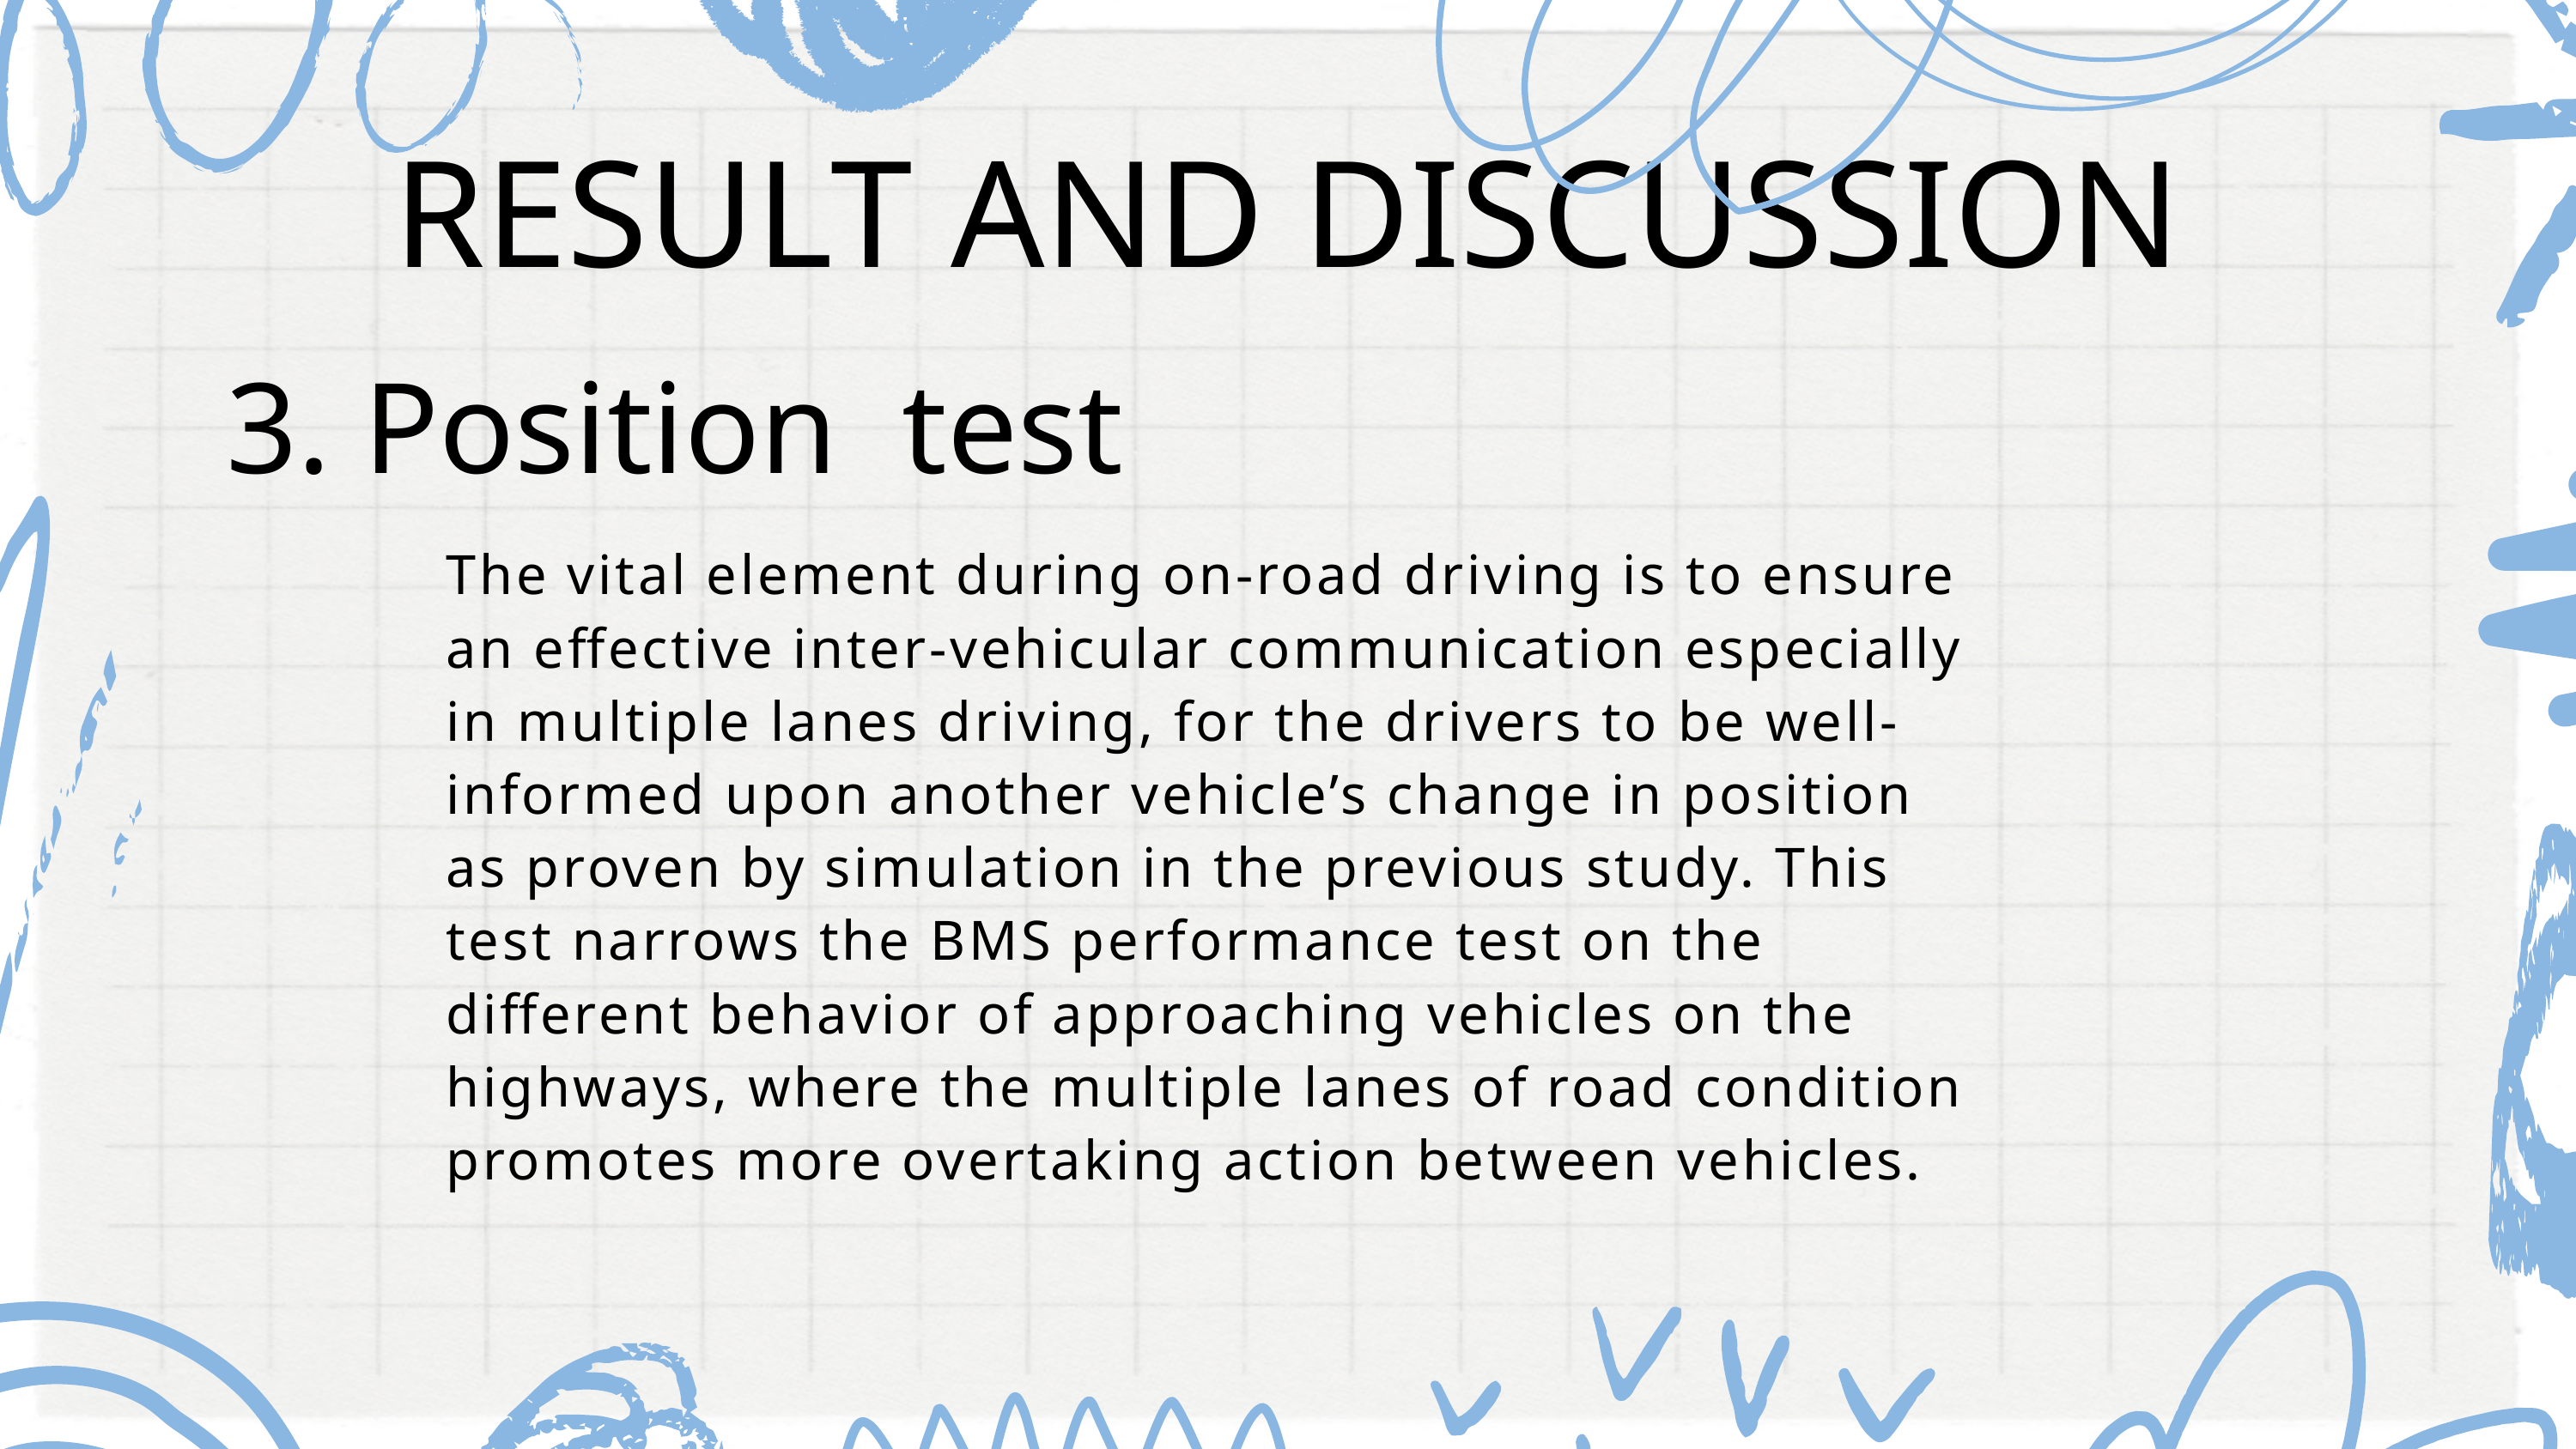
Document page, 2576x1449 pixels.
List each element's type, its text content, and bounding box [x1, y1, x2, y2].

text_box 3. Position test [114, 377, 1236, 506]
text_box [0, 0, 2576, 1449]
text_box The vital element during on-road driving is to ensure an effective inter-vehicular communication especially in multiple lanes driving, for the drivers to be well-informed upon another vehicle’s change in position as proven by simulation in the previous study. This test narrows the BMS performance test on the different behavior of approaching vehicles on the highways, where the multiple lanes of road condition promotes more overtaking action between vehicles. [446, 532, 1981, 1197]
text_box RESULT AND DISCUSSION [382, 153, 2194, 305]
